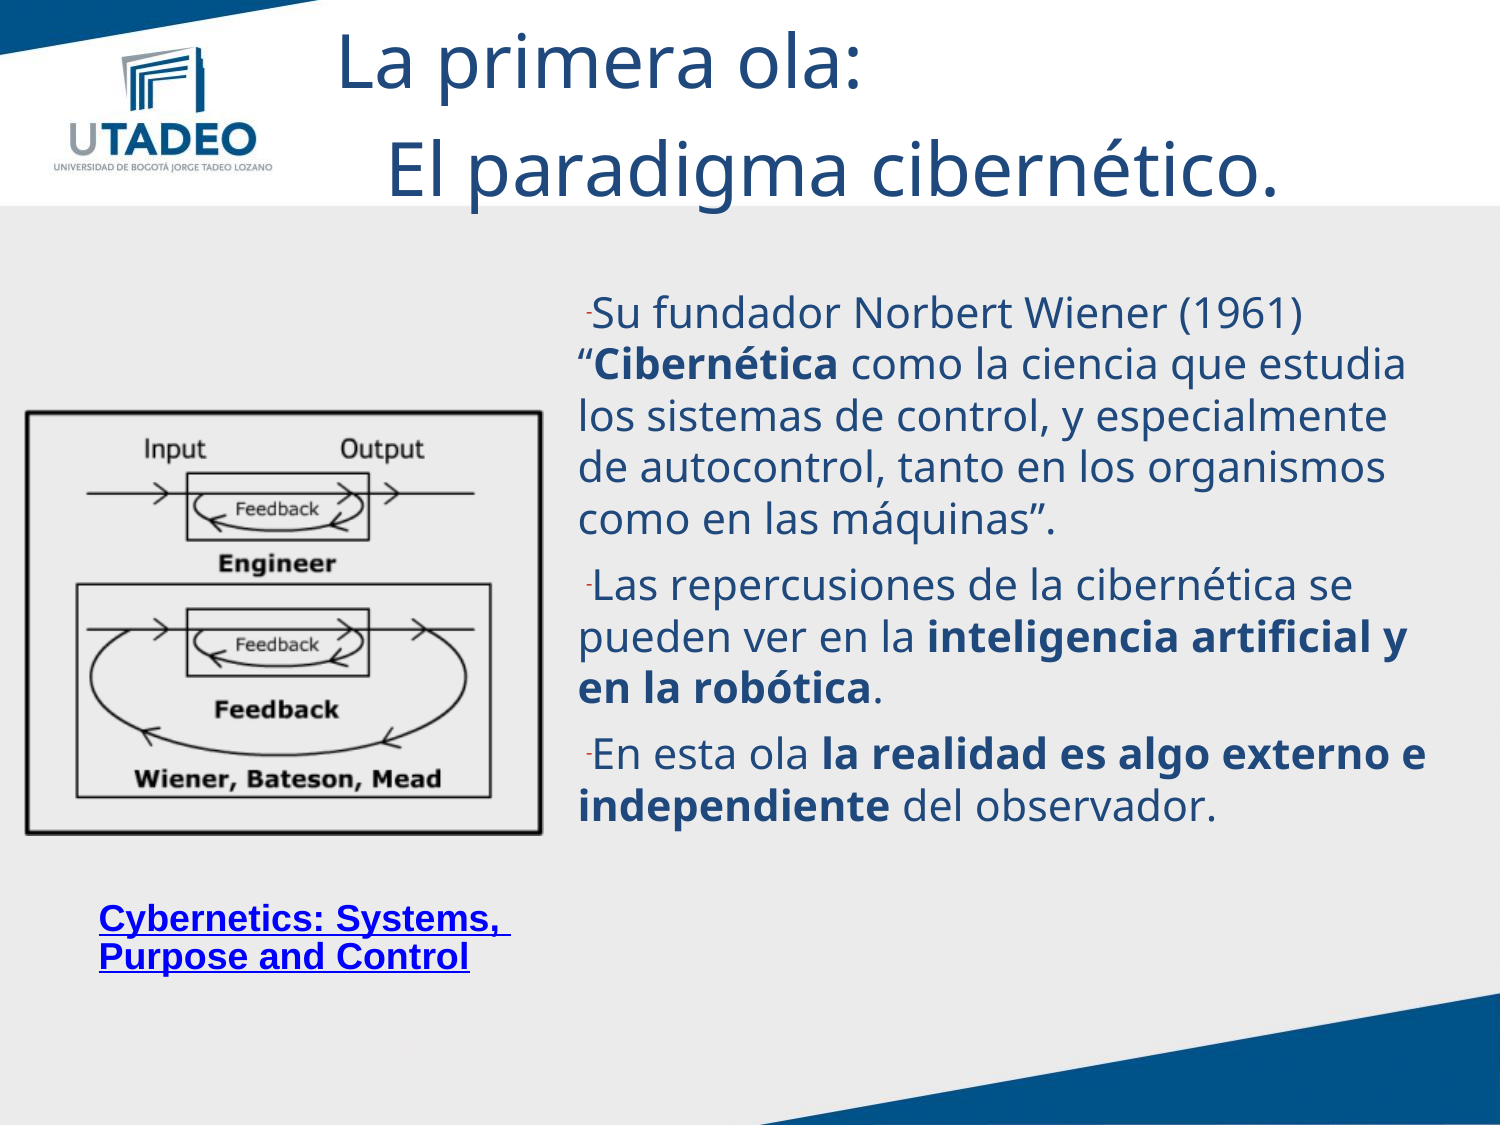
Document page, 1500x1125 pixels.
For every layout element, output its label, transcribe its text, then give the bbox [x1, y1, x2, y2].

title La primera ola: El paradigma cibernético. [313, 37, 1446, 348]
text_box Cybernetics: Systems, Purpose and Control [83, 879, 544, 988]
picture [24, 409, 544, 836]
list Su fundador Norbert Wiener (1961) “Cibernética como la ciencia que estudia los sistemas de control, y especialmente de autocontrol, tanto en los organismos como en las máquinas”. Las repercusiones de la cibernética se pueden ver en la inteligencia artificial y en la robótica. En esta ola la realidad es algo externo e independiente del observador. [562, 277, 1445, 848]
